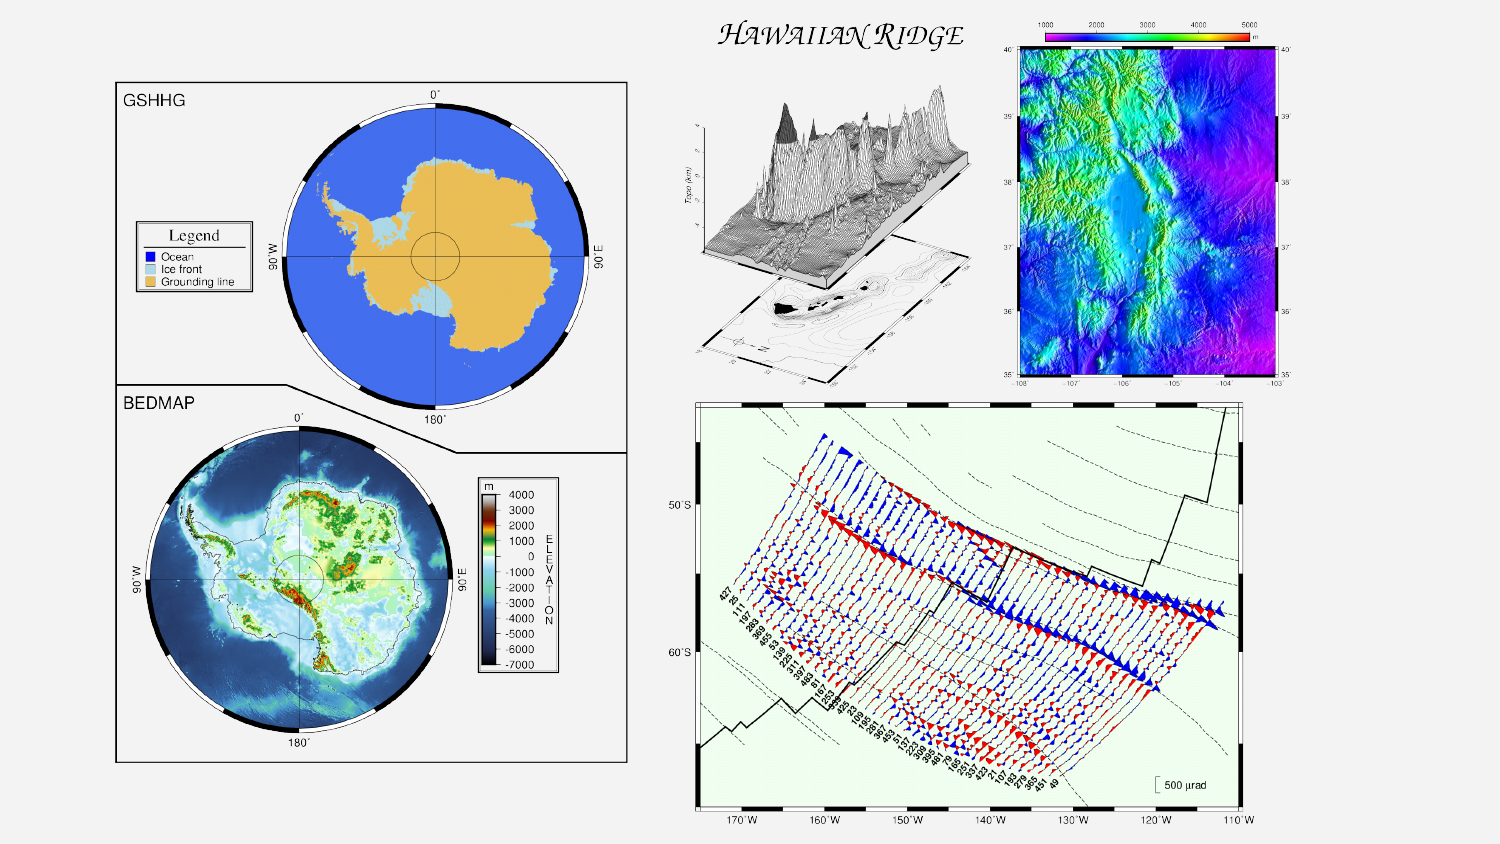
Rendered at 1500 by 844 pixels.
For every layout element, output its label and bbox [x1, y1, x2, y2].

picture [115, 81, 628, 763]
picture [669, 402, 1254, 824]
picture [1004, 22, 1291, 386]
picture [685, 20, 972, 388]
